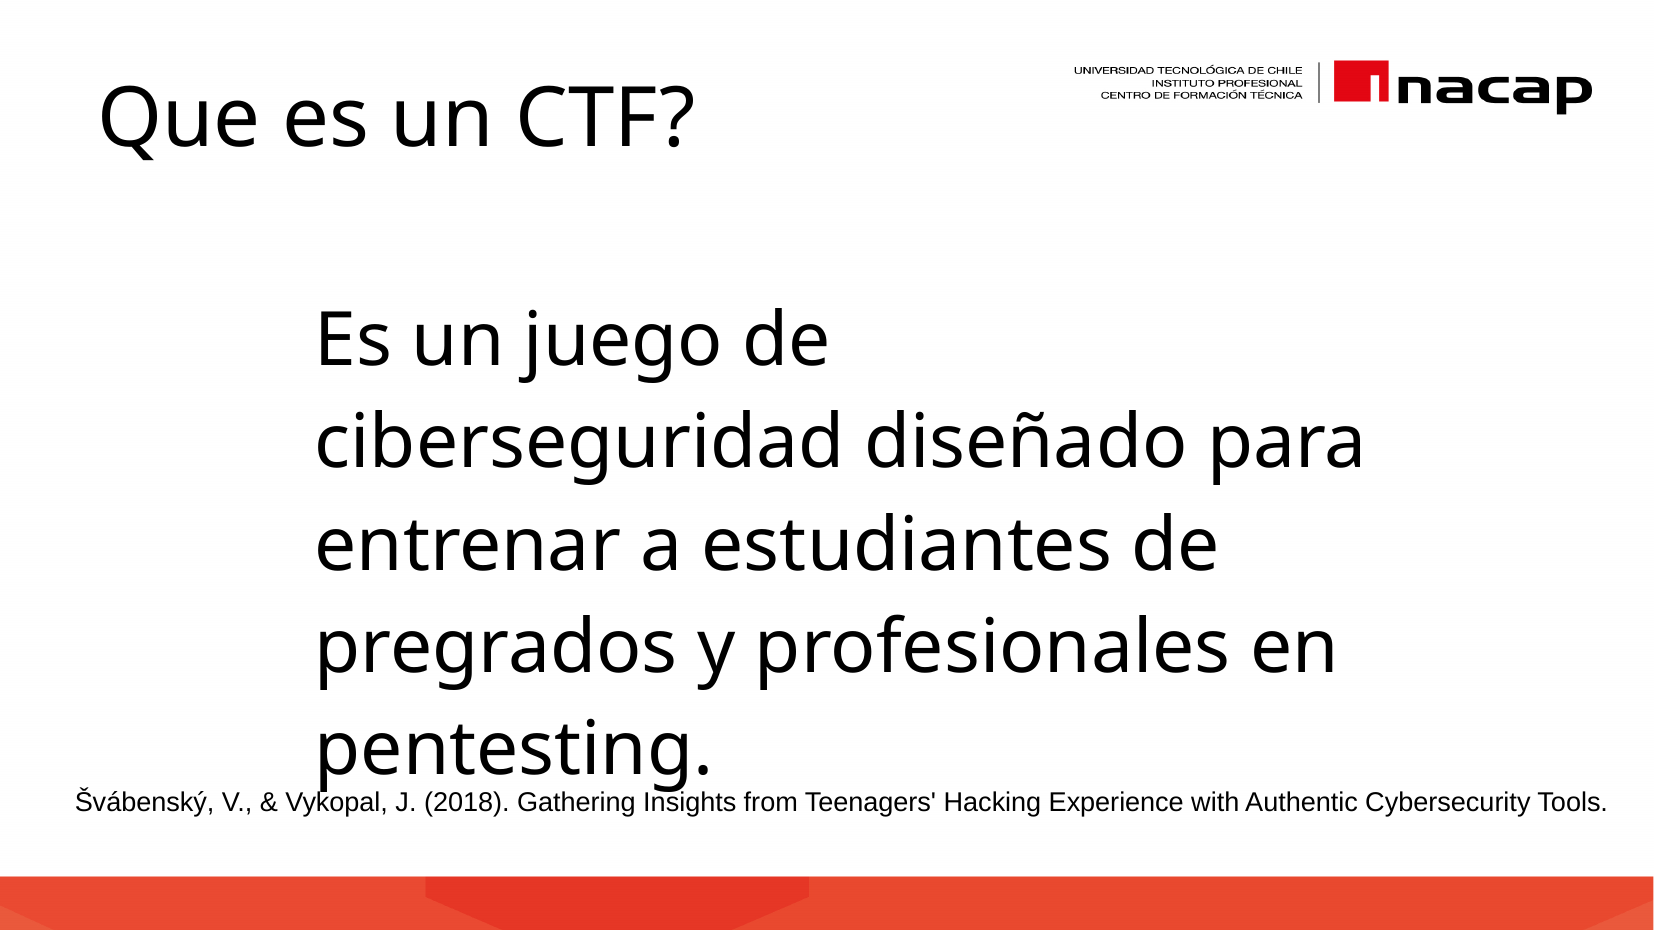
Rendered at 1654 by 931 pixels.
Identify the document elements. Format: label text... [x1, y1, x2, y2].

text_box Es un juego de ciberseguridad diseñado para entrenar a estudiantes de pregrados y profesionales en pentesting. [300, 278, 1388, 631]
picture [0, 0, 1654, 930]
text_box Que es un CTF? [82, 37, 1571, 193]
text_box Švábenský, V., & Vykopal, J. (2018). Gathering Insights from Teenagers' Hacking Experience with Authentic Cybersecurity Tools. [60, 780, 1636, 874]
